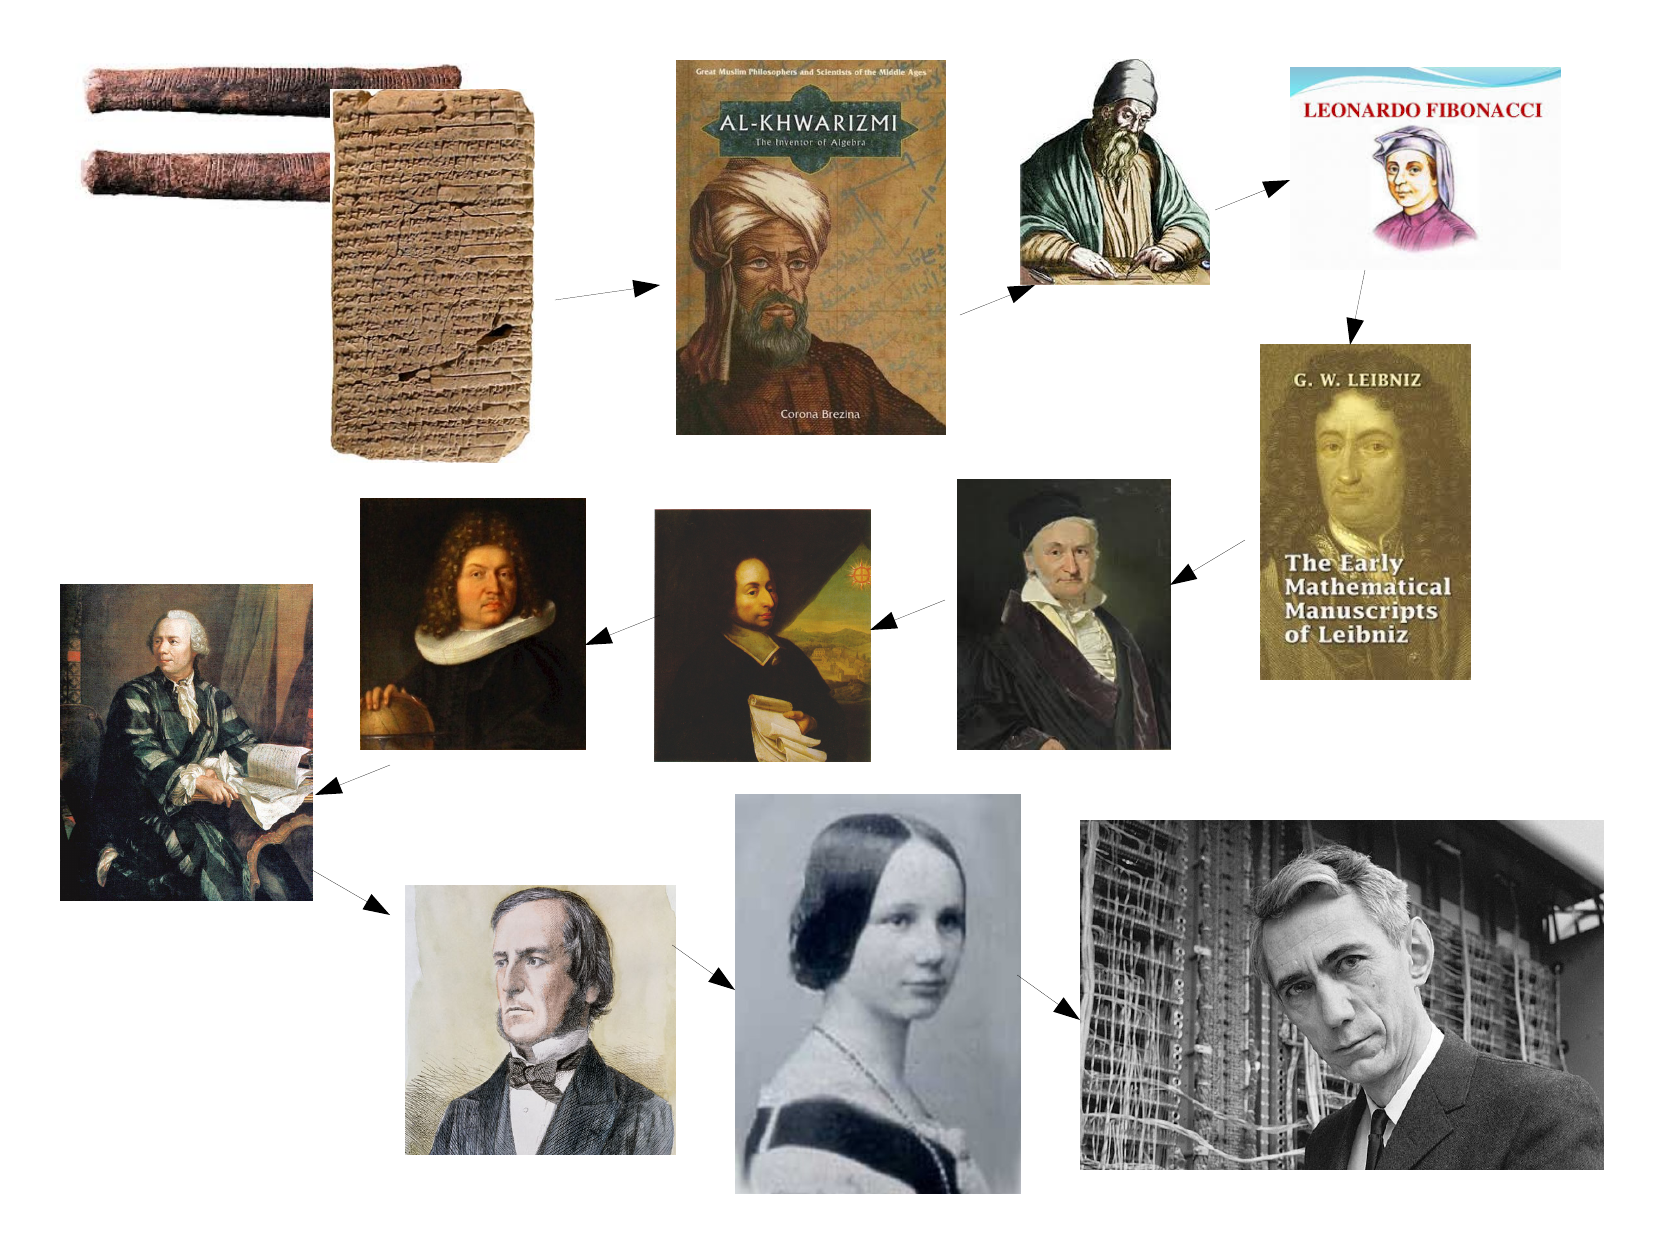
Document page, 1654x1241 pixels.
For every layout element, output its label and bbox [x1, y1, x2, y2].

picture [654, 509, 871, 762]
picture [735, 794, 1021, 1194]
picture [360, 498, 586, 751]
picture [75, 44, 535, 463]
picture [1290, 67, 1561, 271]
picture [957, 479, 1171, 751]
picture [60, 584, 313, 901]
picture [1020, 59, 1210, 286]
picture [405, 885, 676, 1156]
picture [1080, 820, 1604, 1171]
picture [676, 60, 946, 436]
picture [1260, 344, 1471, 680]
